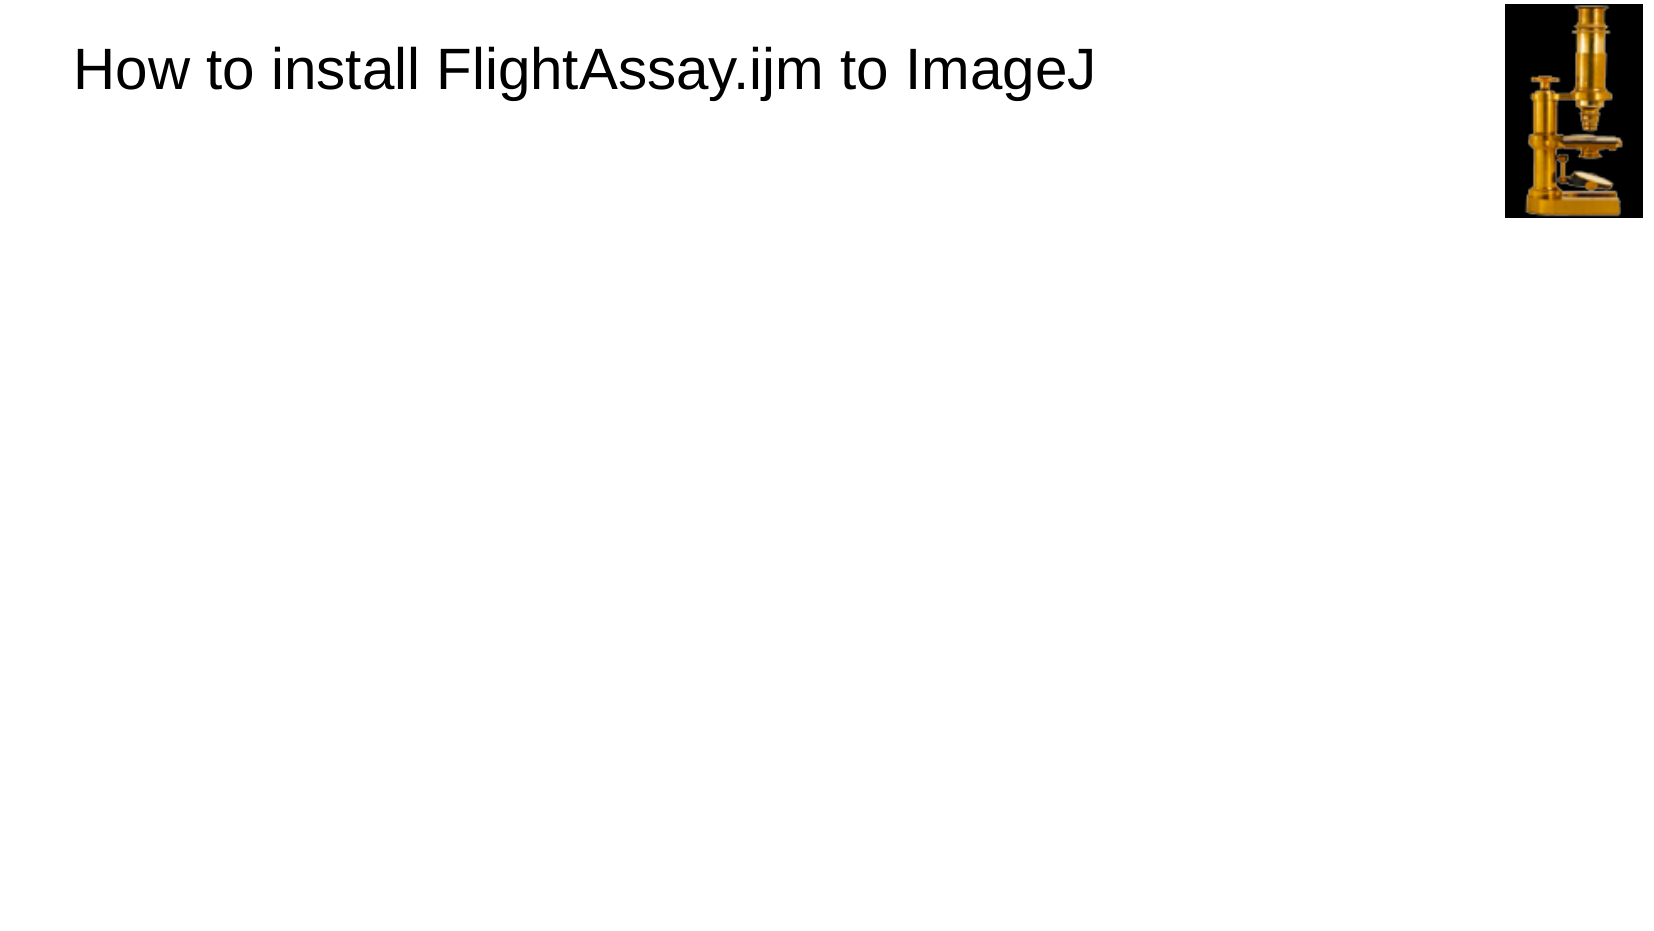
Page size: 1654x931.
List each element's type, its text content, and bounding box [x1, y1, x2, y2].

picture [1505, 4, 1643, 218]
text_box How to install FlightAssay.ijm to ImageJ [59, 29, 1418, 148]
